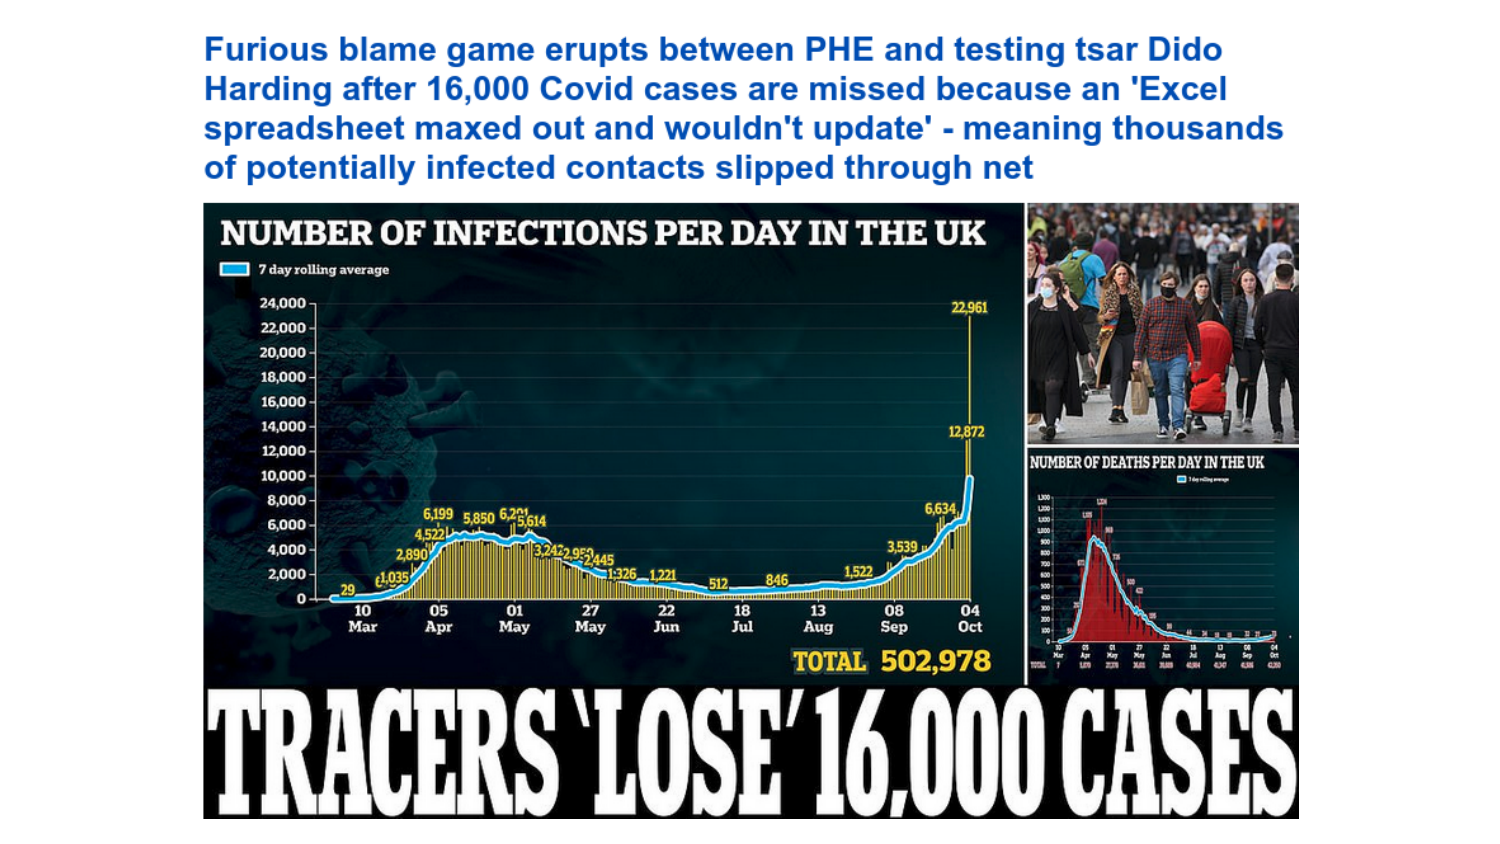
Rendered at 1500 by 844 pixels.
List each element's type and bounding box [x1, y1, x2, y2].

picture [201, 24, 1299, 819]
